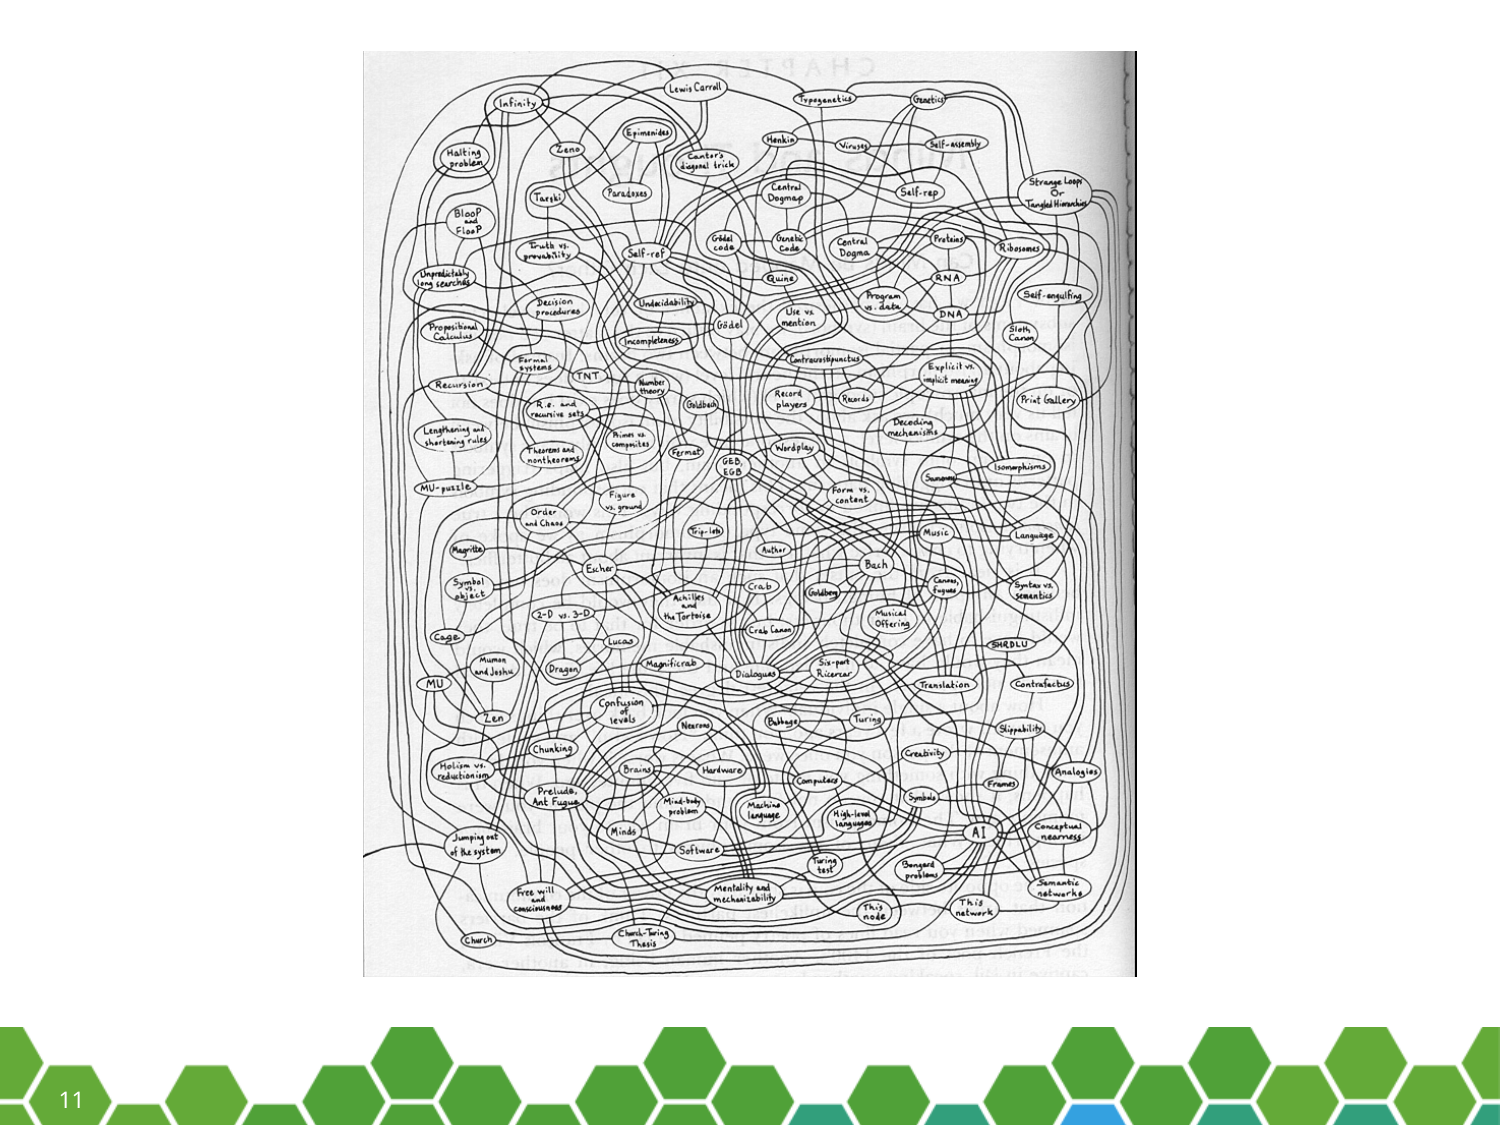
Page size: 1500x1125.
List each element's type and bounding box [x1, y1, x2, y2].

picture [0, 1027, 1500, 1125]
picture [363, 51, 1137, 977]
